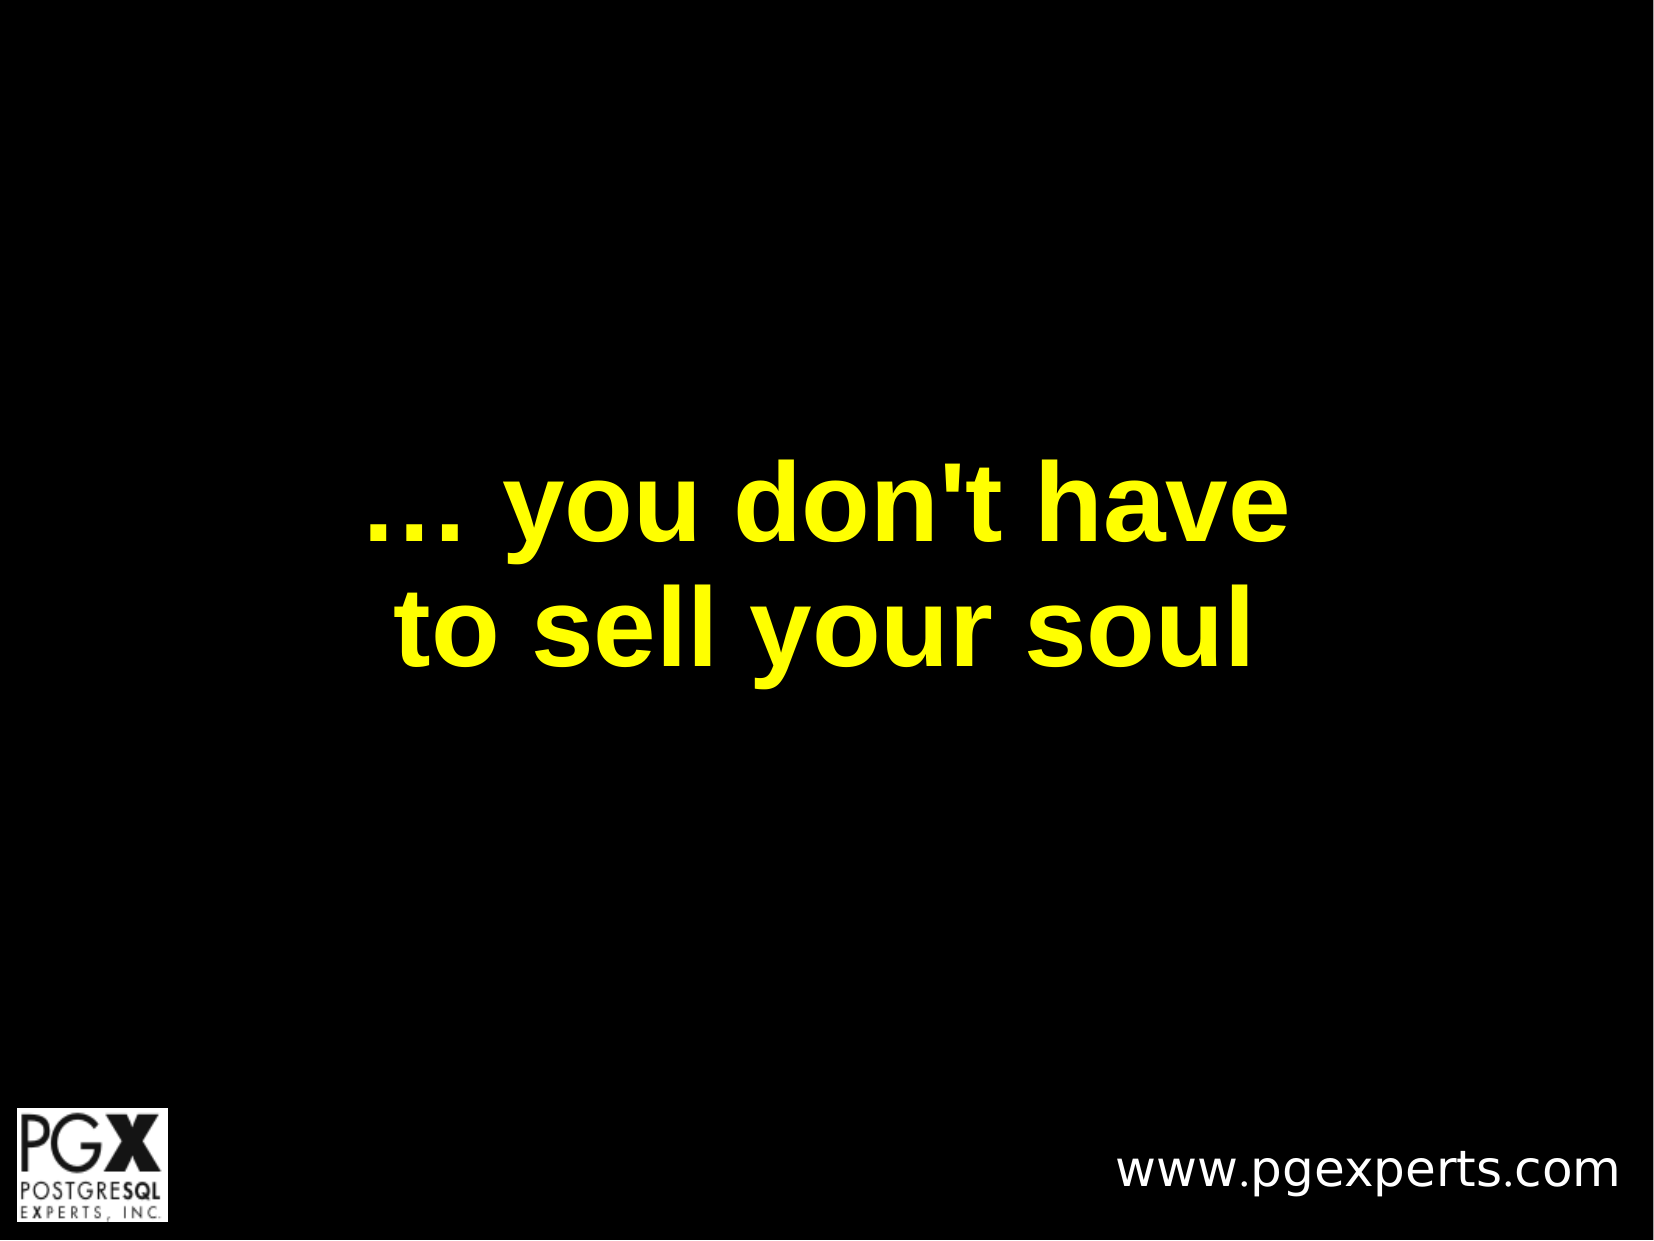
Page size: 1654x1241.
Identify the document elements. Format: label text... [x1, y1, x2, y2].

picture [17, 1108, 168, 1222]
text_box www.pgexperts.com [473, 1144, 1637, 1220]
title … you don't have to sell your soul [80, 439, 1570, 691]
